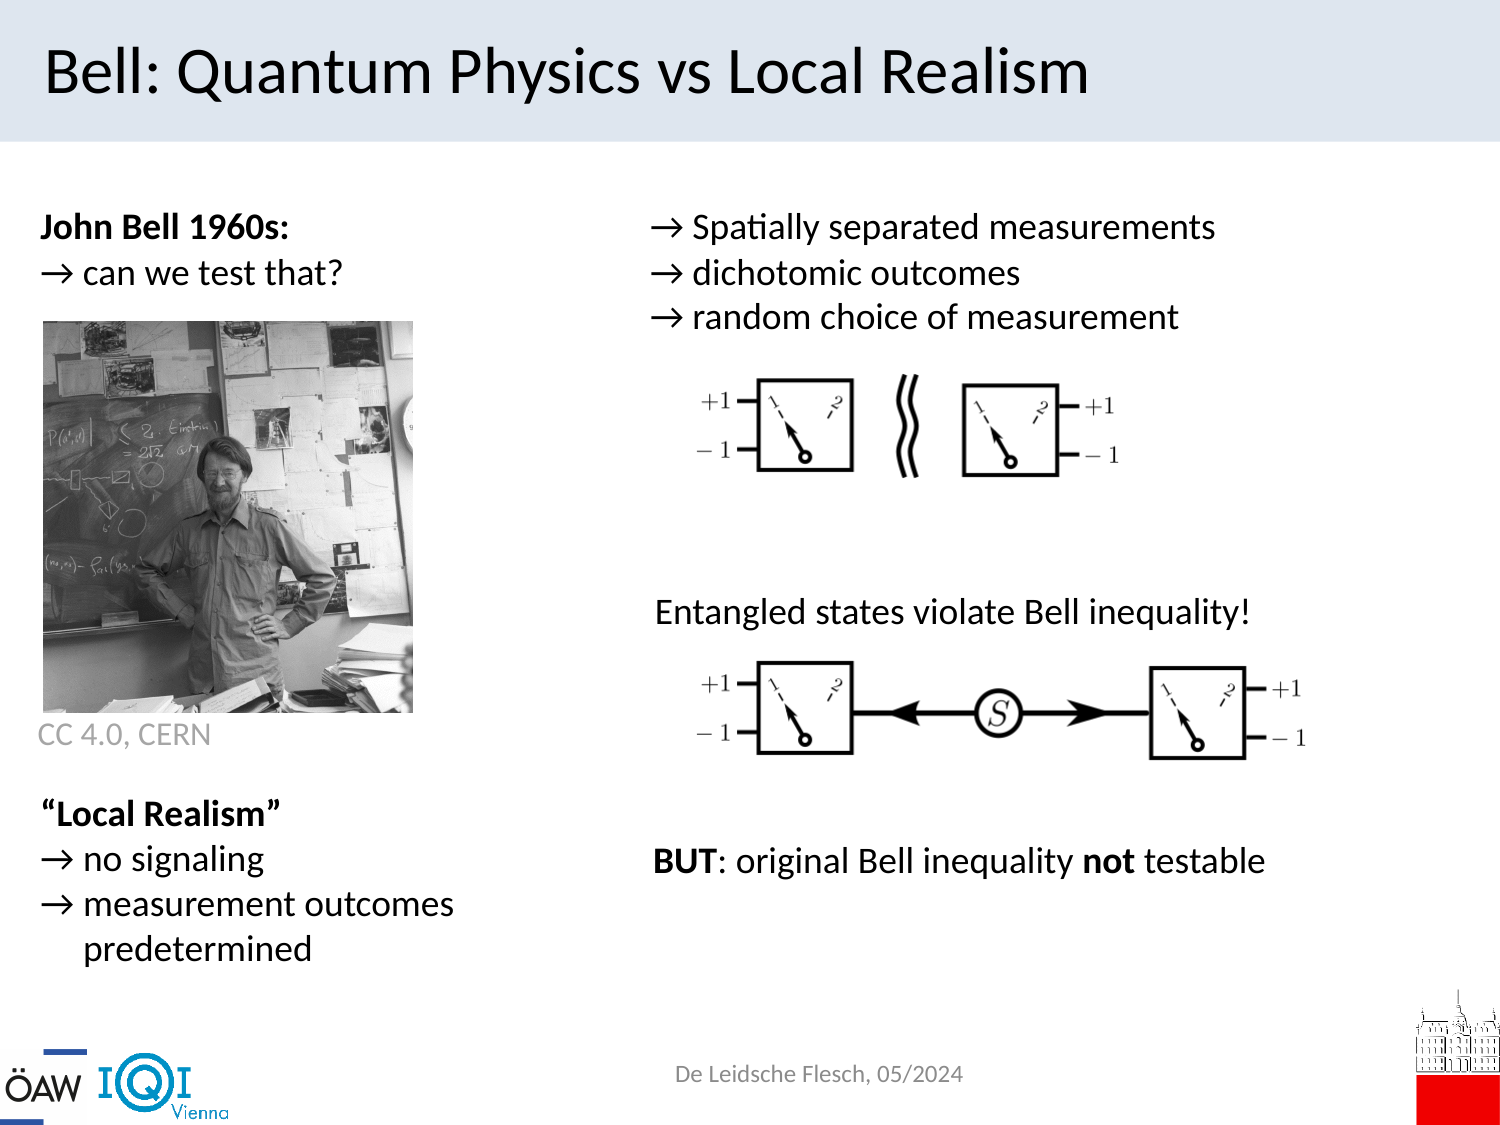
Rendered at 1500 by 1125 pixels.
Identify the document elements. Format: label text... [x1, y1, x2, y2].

title Bell: Quantum Physics vs Local Realism [29, 7, 1317, 126]
picture [689, 653, 1313, 768]
picture [0, 1049, 87, 1125]
text_box John Bell 1960s: → can we test that? [25, 195, 360, 300]
text_box CC 4.0, CERN [22, 705, 235, 760]
text_box Entangled states violate Bell inequality! [640, 580, 1268, 640]
text_box BUT: original Bell inequality not testable [638, 828, 1281, 889]
picture [94, 1049, 234, 1124]
picture [43, 321, 413, 713]
picture [1416, 988, 1500, 1125]
picture [689, 366, 1126, 486]
text_box → Spatially separated measurements → dichotomic outcomes → random choice of measurement [635, 195, 1232, 345]
text_box “Local Realism” → no signaling → measurement outcomes predetermined [25, 781, 479, 977]
